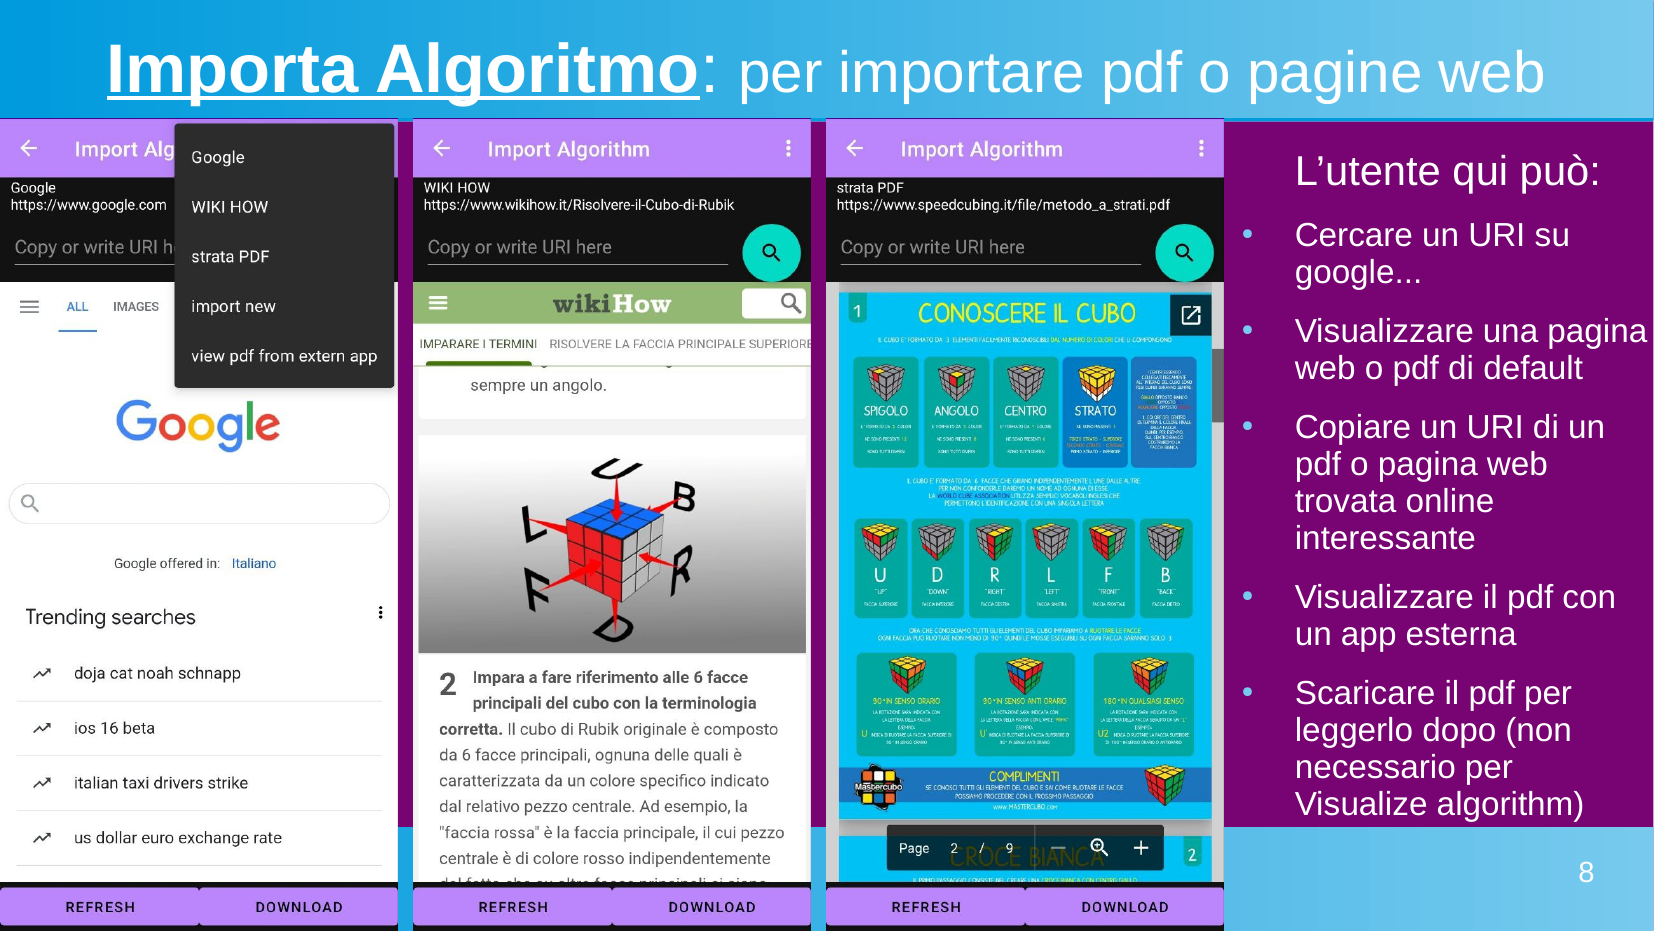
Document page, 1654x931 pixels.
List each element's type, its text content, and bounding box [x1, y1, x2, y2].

picture [413, 118, 811, 931]
picture [826, 118, 1224, 931]
list L’utente qui può: Cercare un URI su google... Visualizzare una pagina web o pdf di default Copiare un URI di un pdf o pagina web trovata online interessante Visualizzare il pdf con un app esterna Scaricare il pdf per leggerlo dopo (non necessario per Visualize algorithm) [1224, 147, 1654, 827]
title Importa Algoritmo: per importare pdf o pagine web [59, 29, 1595, 108]
picture [0, 118, 398, 931]
